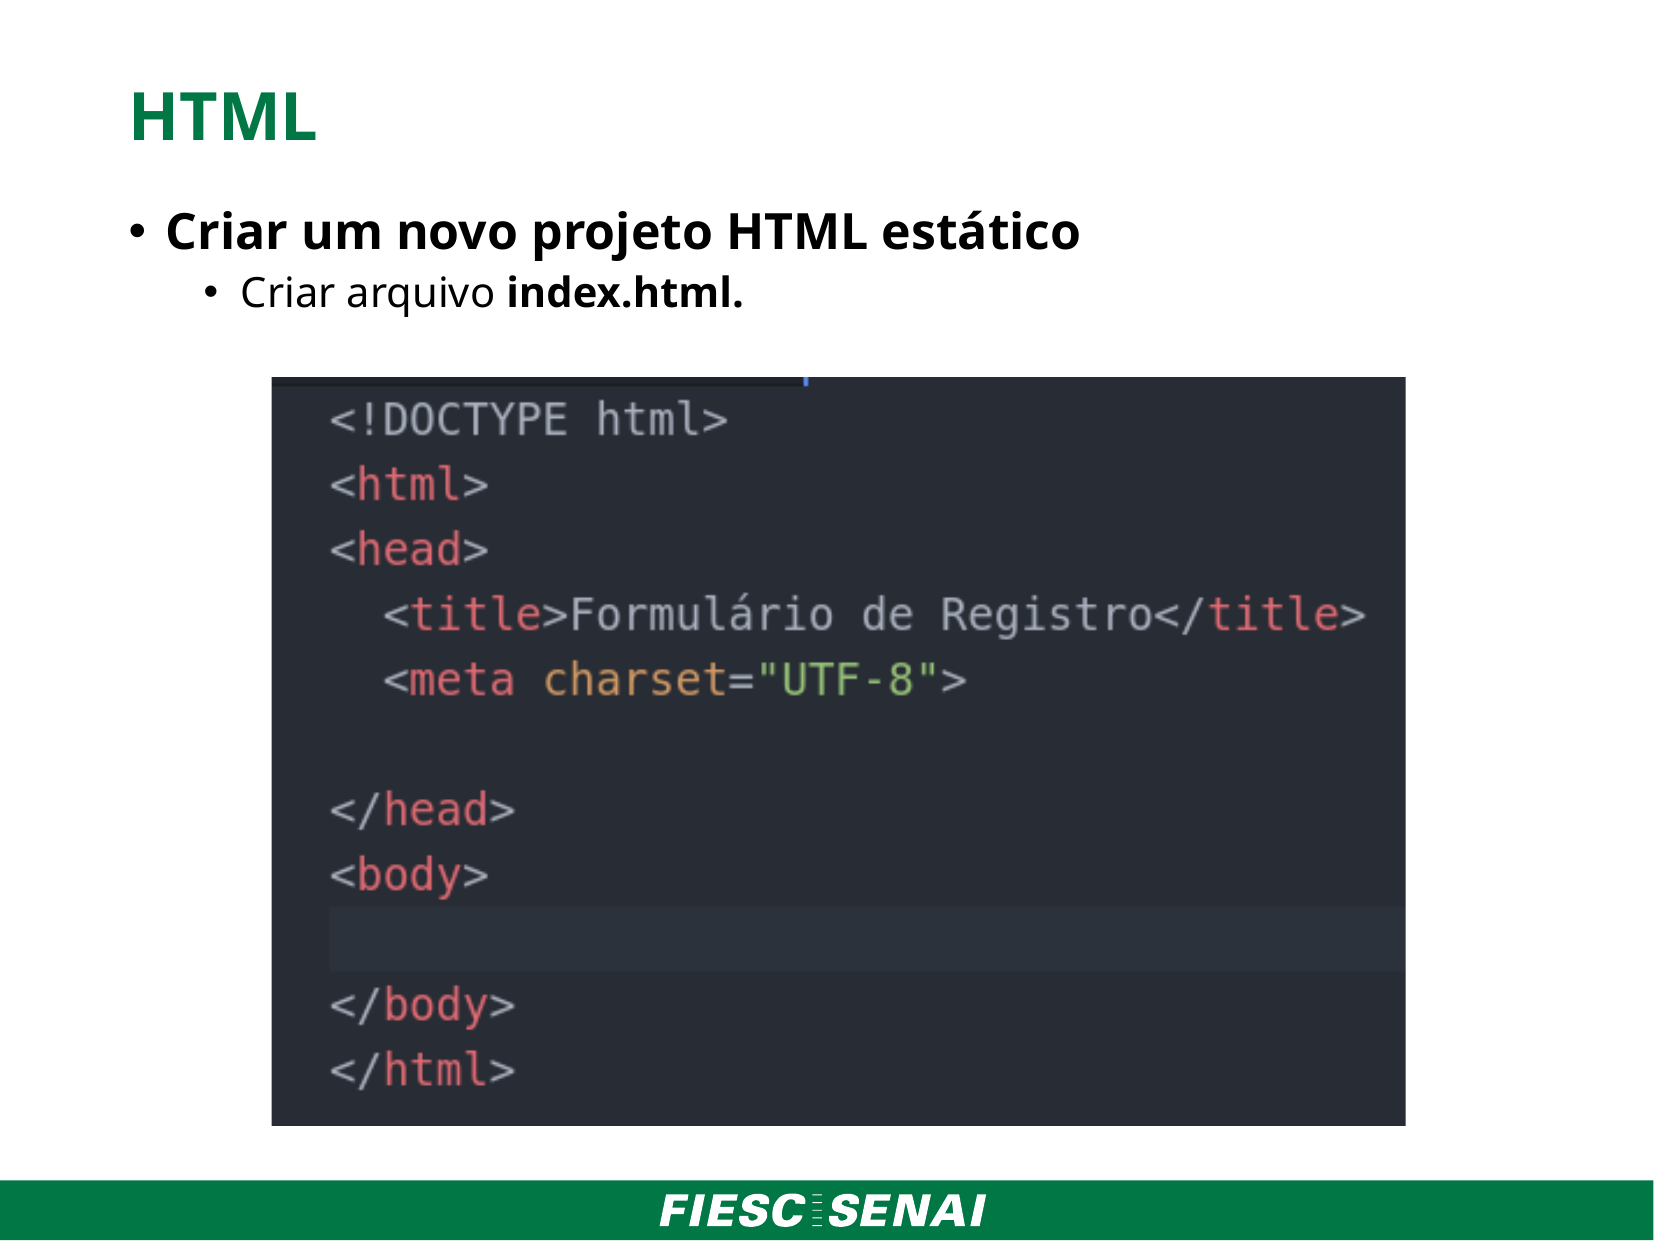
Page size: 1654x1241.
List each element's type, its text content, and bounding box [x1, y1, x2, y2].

picture [271, 377, 1406, 1126]
text_box Criar um novo projeto HTML estático Criar arquivo index.html. [113, 200, 1540, 1117]
text_box HTML [113, 39, 1540, 200]
